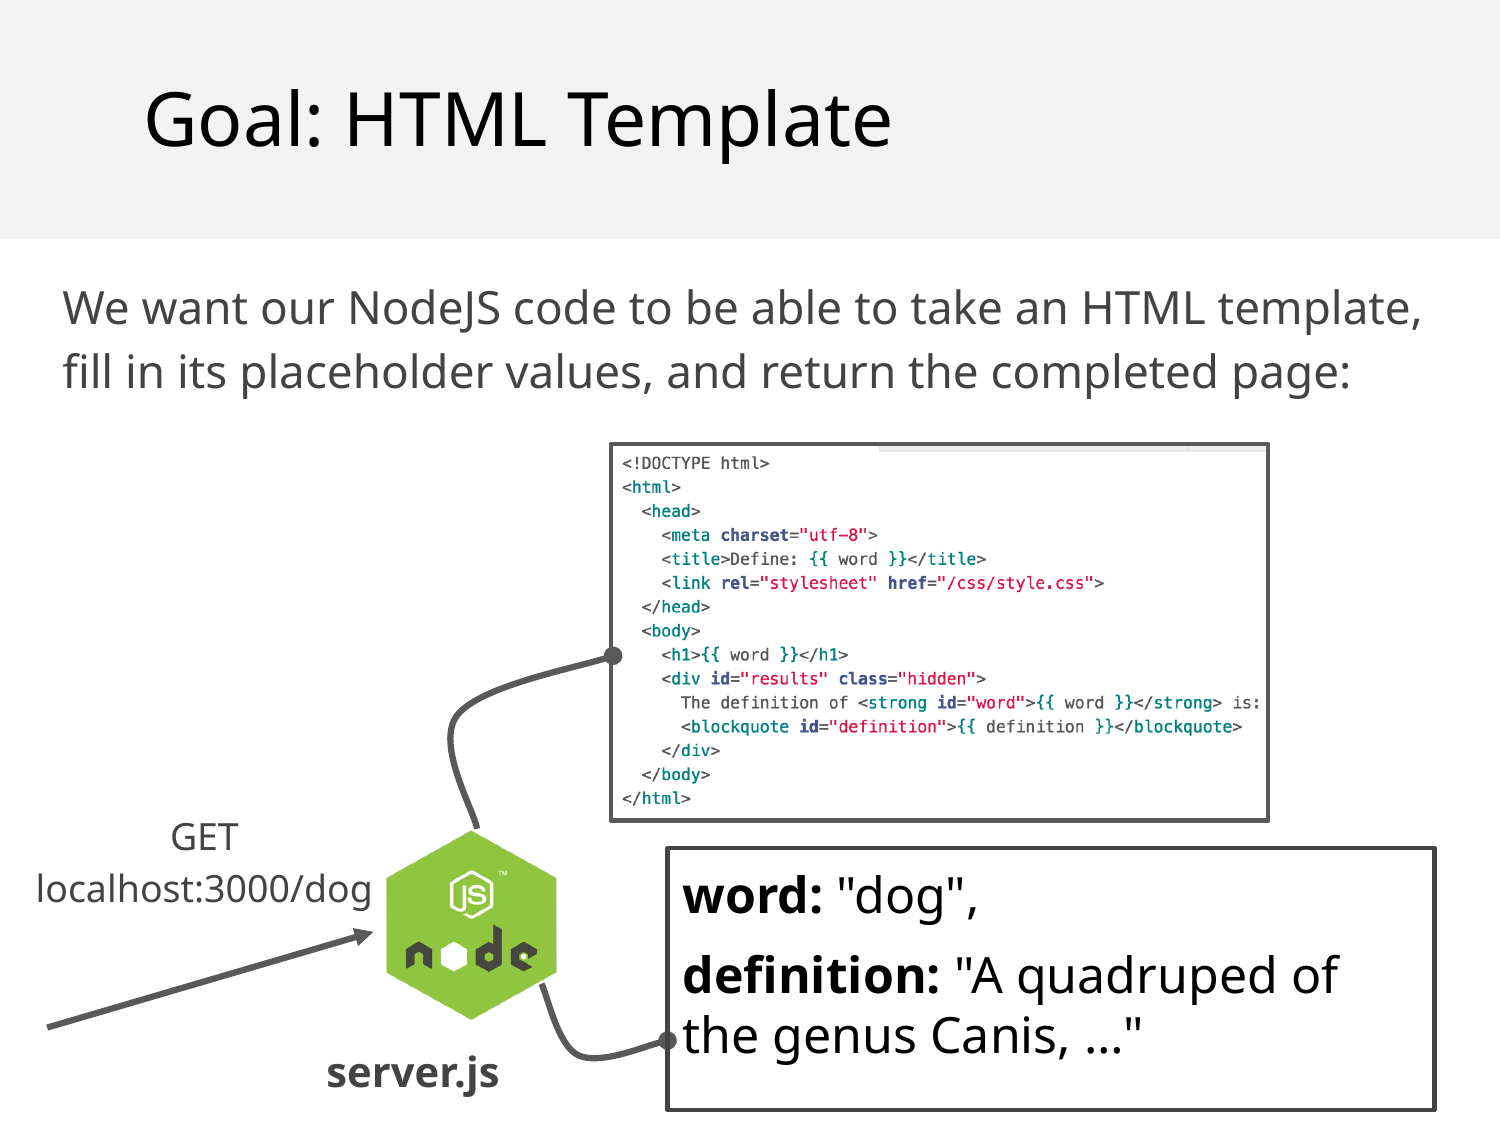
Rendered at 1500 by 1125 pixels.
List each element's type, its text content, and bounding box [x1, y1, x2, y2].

title Goal: HTML Template [128, 56, 1372, 183]
text_box word: "dog", definition: "A quadruped of the genus Canis, …" [667, 848, 1435, 1111]
list We want our NodeJS code to be able to take an HTML template, fill in its placeholder values, and return the completed page: [47, 255, 1441, 485]
picture [613, 446, 1266, 819]
picture [373, 828, 568, 1022]
list server.js [258, 1022, 568, 1095]
text_box GET localhost:3000/dog [7, 791, 401, 959]
